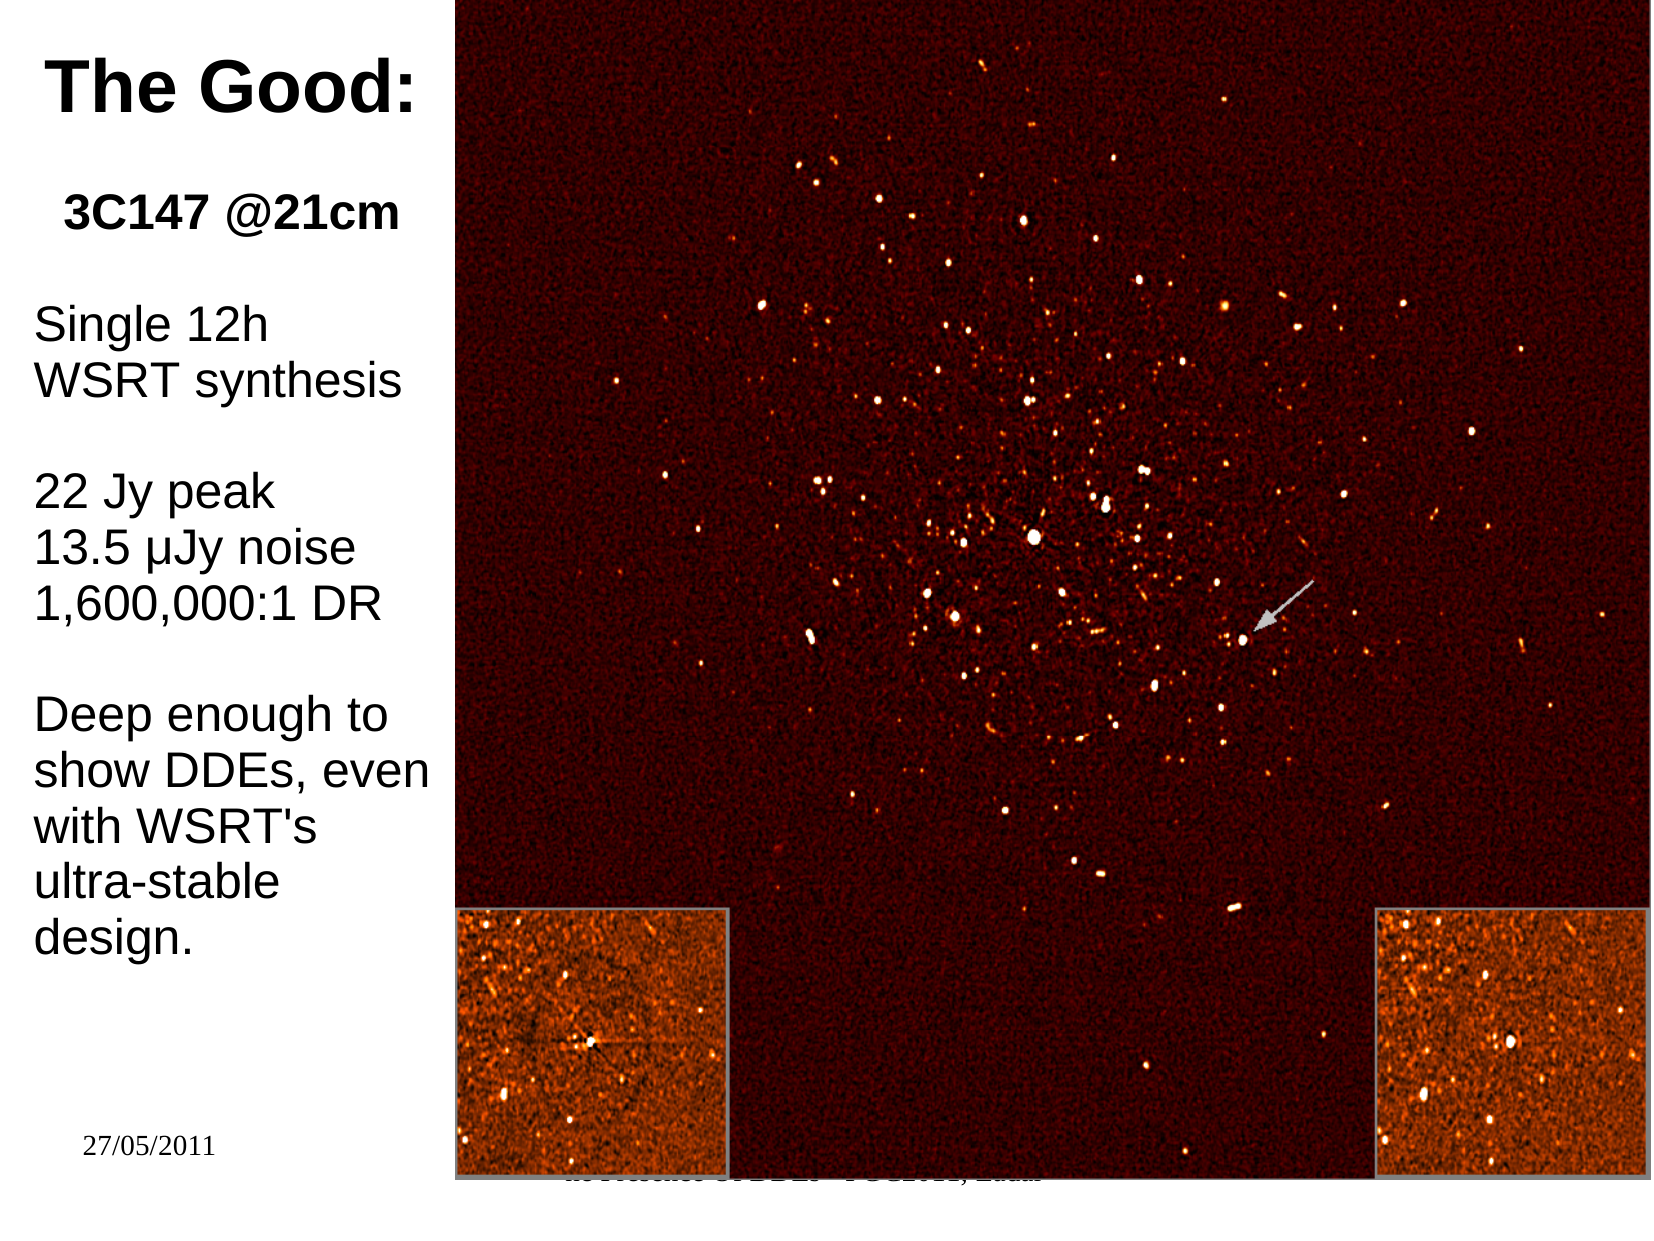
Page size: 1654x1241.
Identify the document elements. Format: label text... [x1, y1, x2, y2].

text_box The Good: 3C147 @21cm Single 12h WSRT synthesis 22 Jy peak 13.5 μJy noise 1,600,000:1 DR Deep enough to show DDEs, even with WSRT's ultra-stable design. [18, 37, 413, 863]
picture [455, 0, 1651, 1180]
